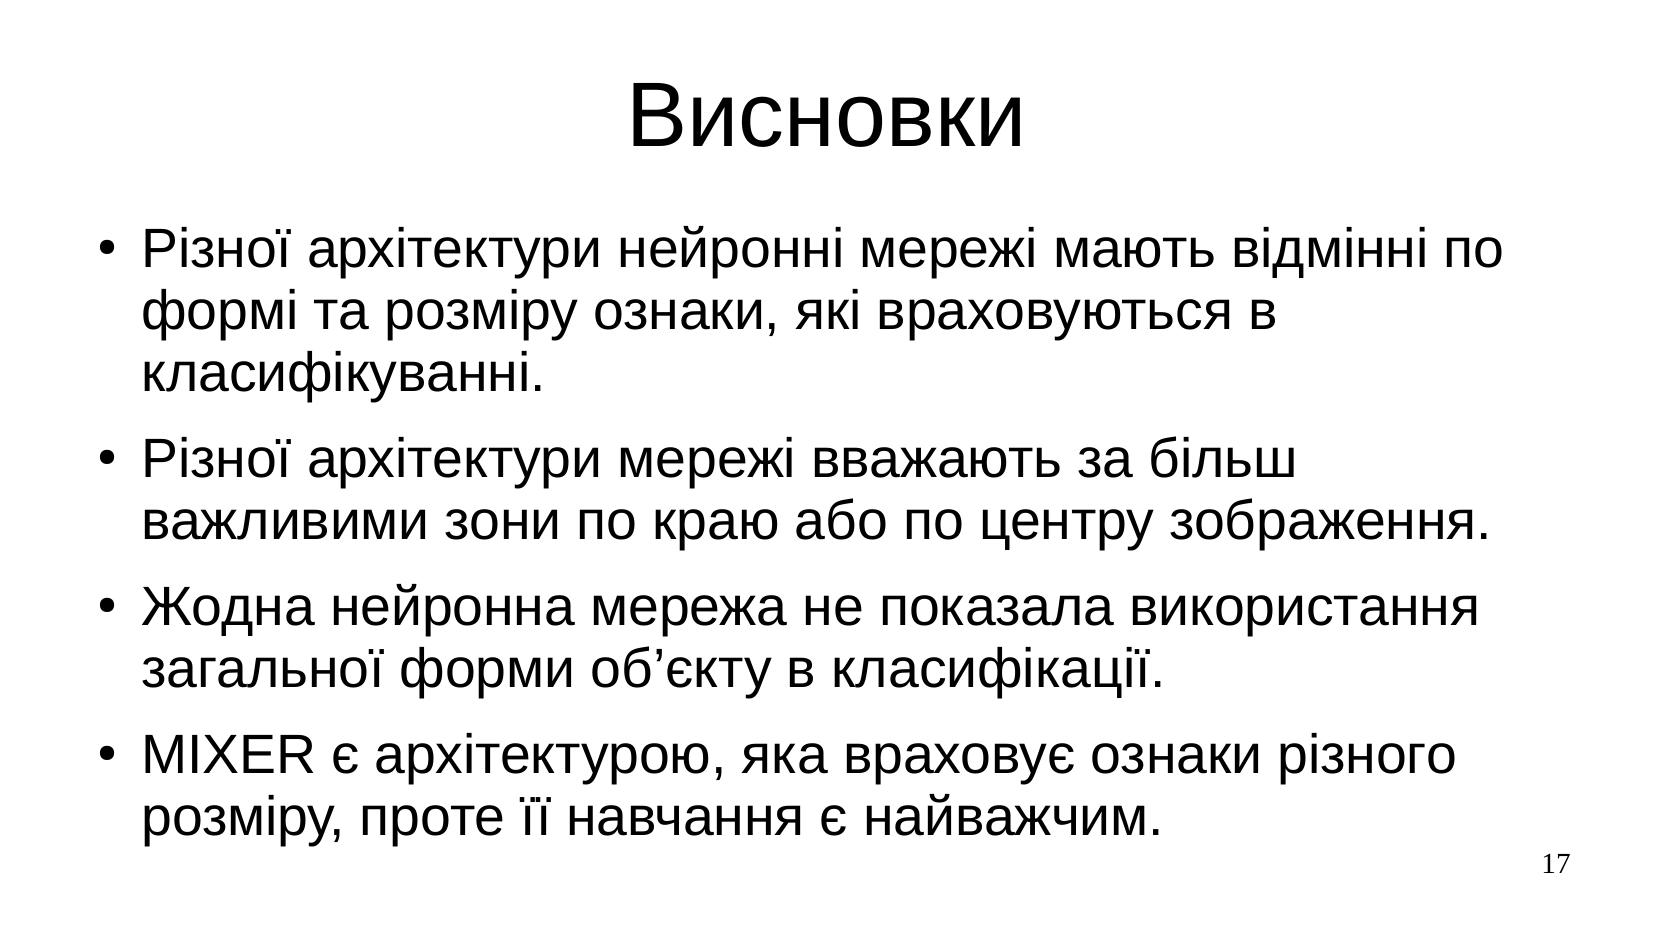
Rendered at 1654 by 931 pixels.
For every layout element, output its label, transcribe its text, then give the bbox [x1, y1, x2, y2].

list Різної архітектури нейронні мережі мають відмінні по формі та розміру ознаки, які враховуються в класифікуванні. Різної архітектури мережі вважають за більш важливими зони по краю або по центру зображення. Жодна нейронна мережа не показала використання загальної форми об’єкту в класифікації. MIXER є архітектурою, яка враховує ознаки різного розміру, проте її навчання є найважчим. [82, 217, 1571, 857]
title Висновки [82, 37, 1571, 193]
